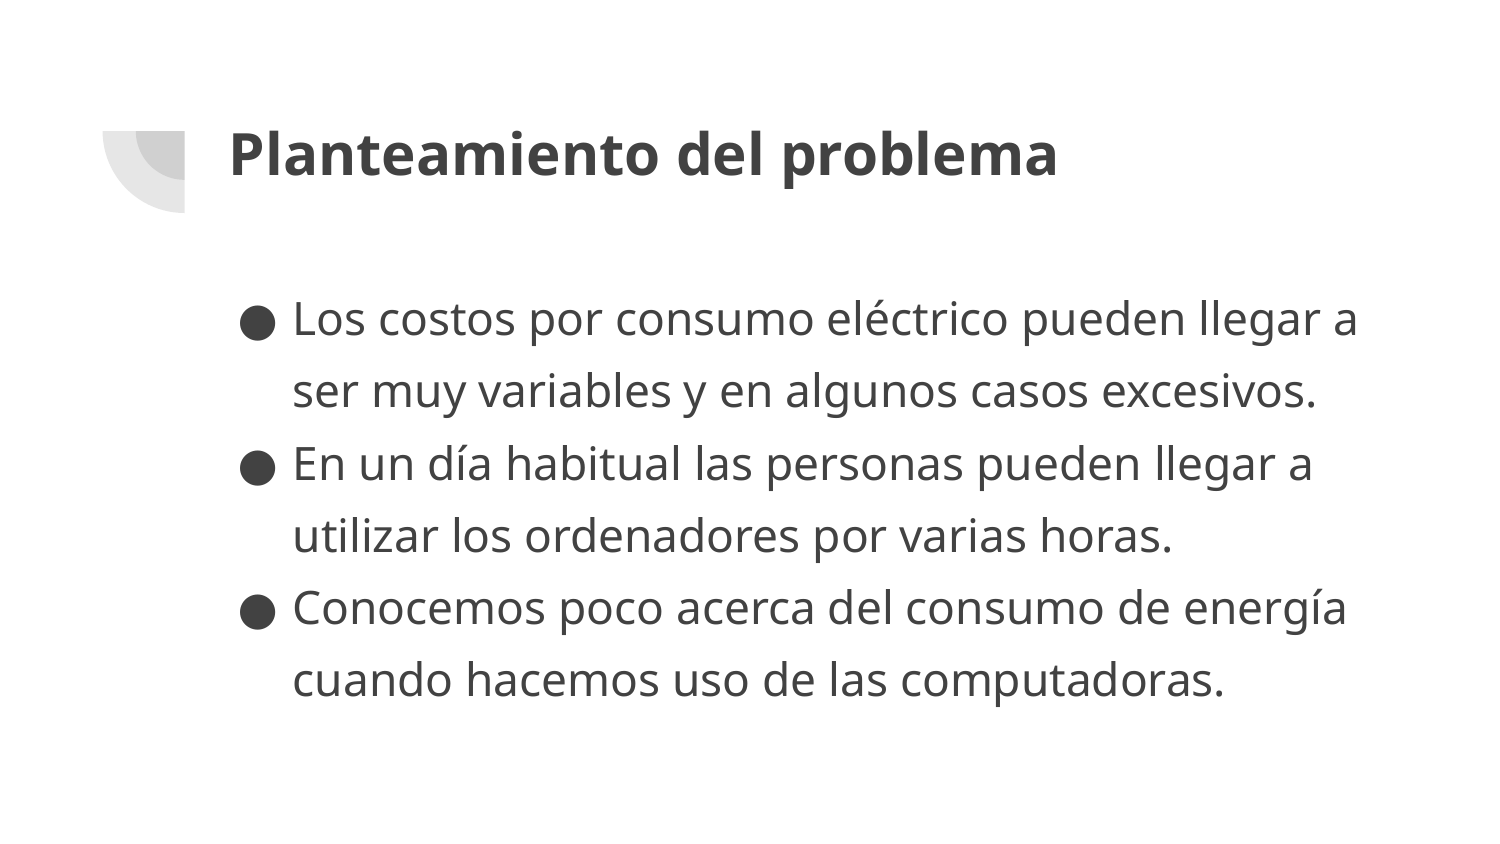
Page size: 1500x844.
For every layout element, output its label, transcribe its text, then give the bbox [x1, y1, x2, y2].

list Los costos por consumo eléctrico pueden llegar a ser muy variables y en algunos casos excesivos. En un día habitual las personas pueden llegar a utilizar los ordenadores por varias horas. Conocemos poco acerca del consumo de energía cuando hacemos uso de las computadoras. [213, 262, 1430, 844]
title Planteamiento del problema [213, 98, 1368, 262]
